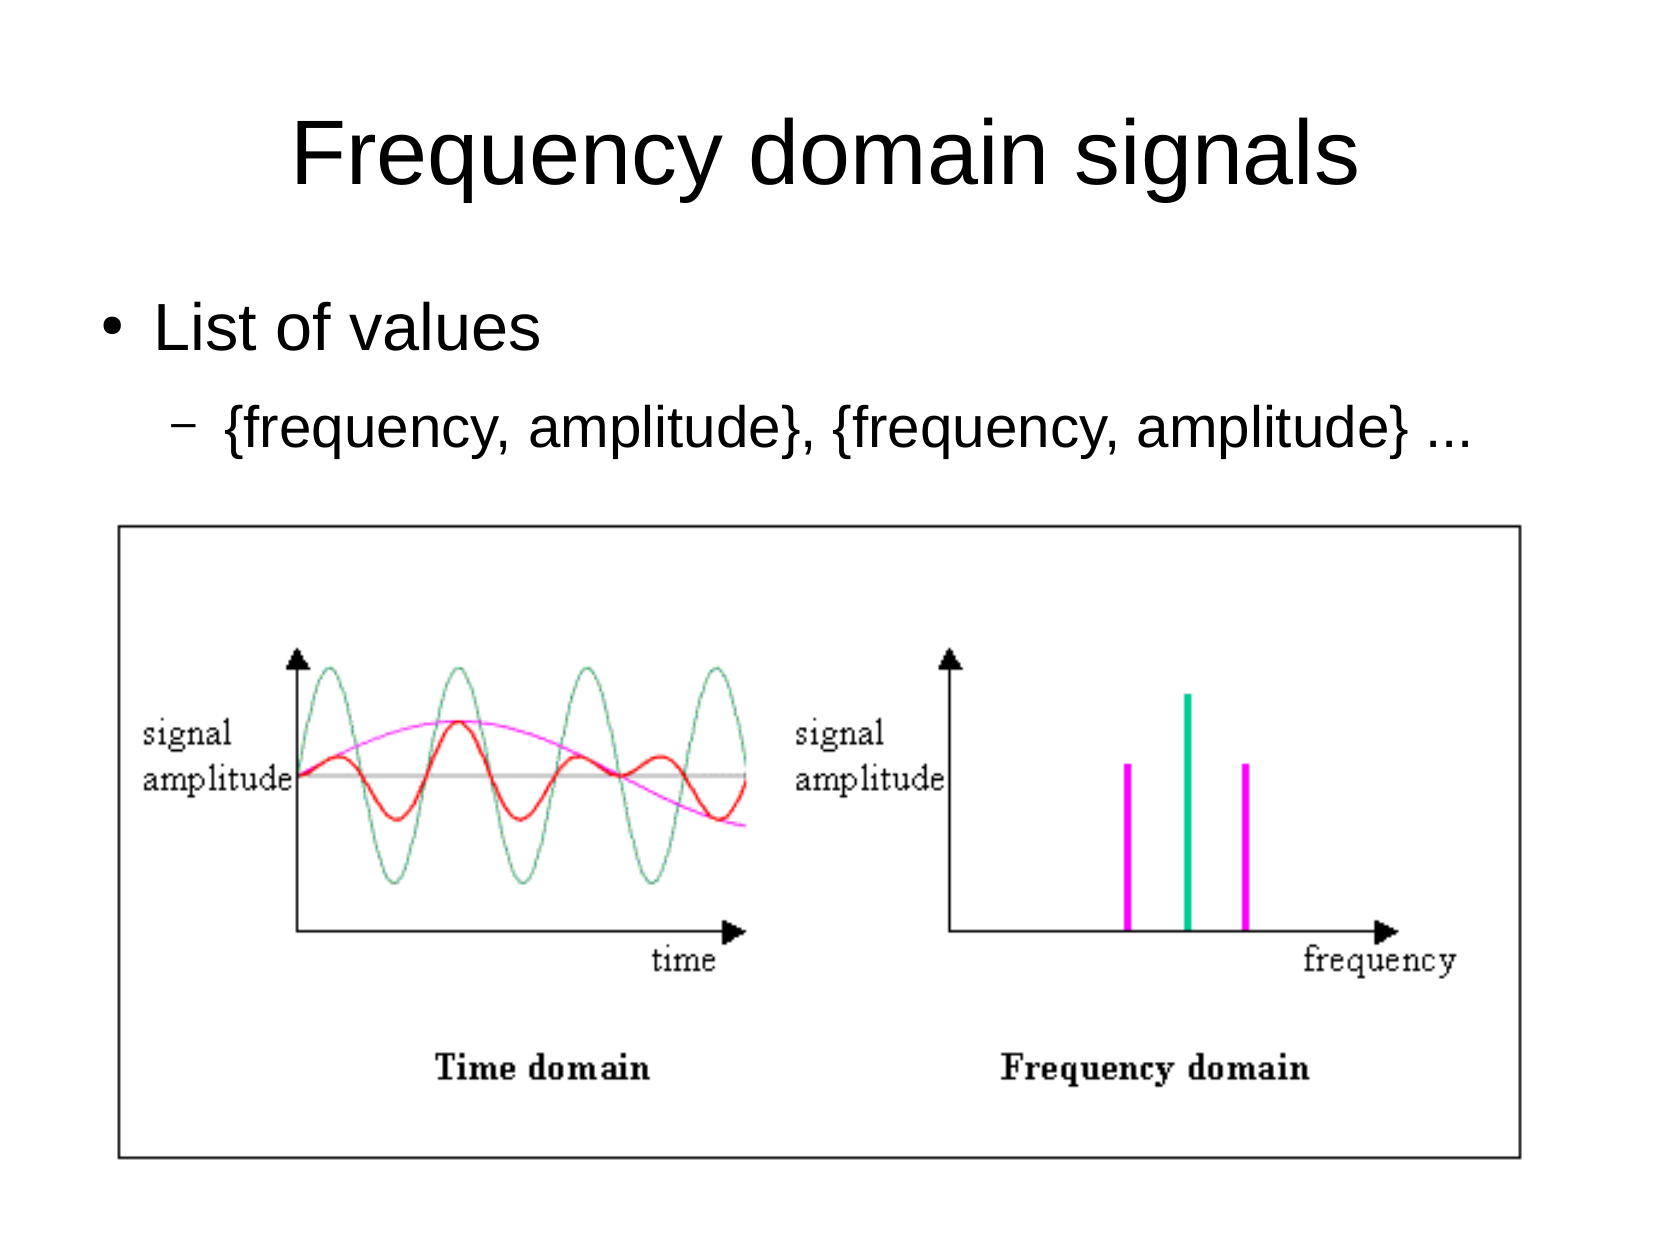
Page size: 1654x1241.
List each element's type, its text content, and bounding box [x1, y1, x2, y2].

title Frequency domain signals [82, 49, 1571, 257]
list List of values {frequency, amplitude}, {frequency, amplitude} ... [82, 290, 1571, 1010]
picture [104, 509, 1546, 1179]
